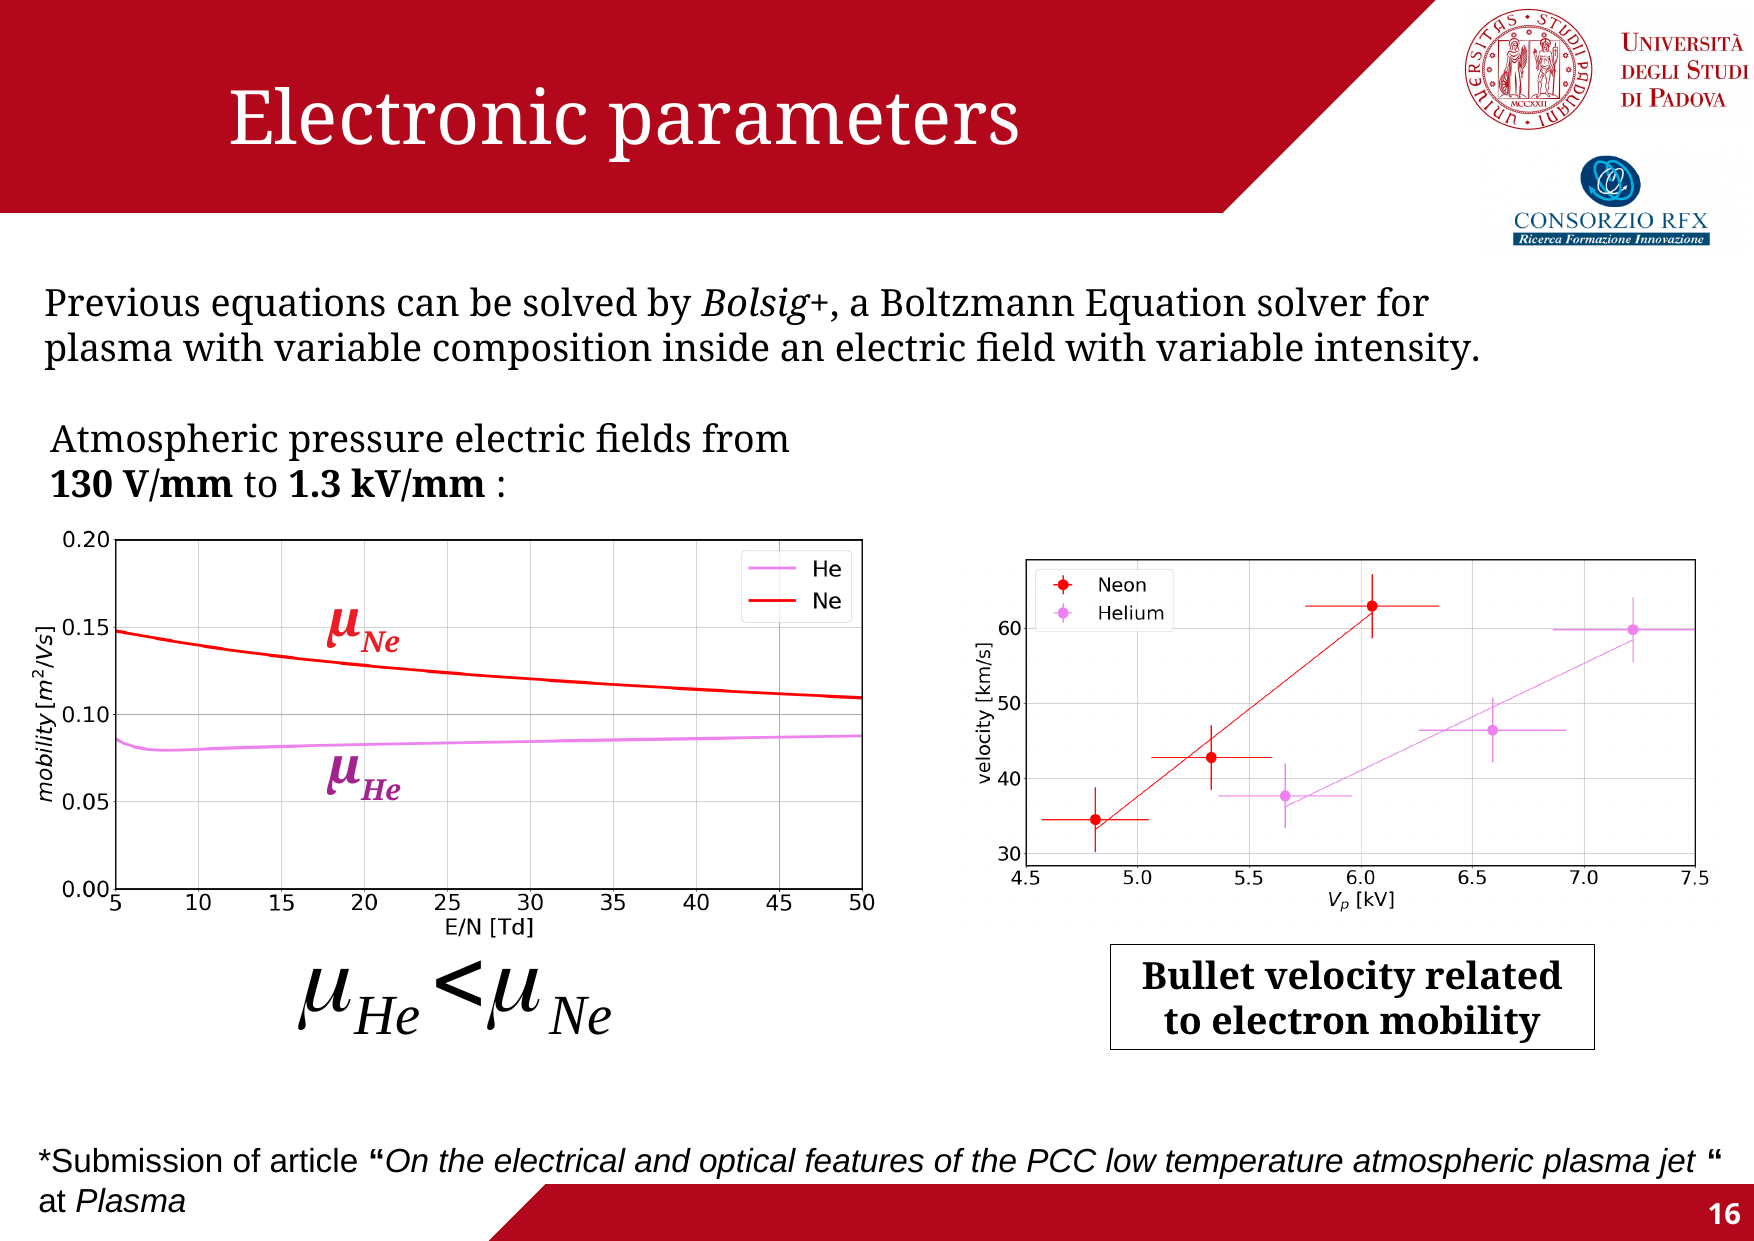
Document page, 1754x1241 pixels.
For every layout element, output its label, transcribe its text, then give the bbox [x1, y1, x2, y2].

chart [271, 957, 637, 1048]
text_box *Submission of article “On the electrical and optical features of the PCC low temperature atmospheric plasma jet “ at Plasma [23, 1131, 1749, 1241]
text_box Atmospheric pressure electric fields from 130 V/mm to 1.3 kV/mm : [35, 407, 821, 513]
text_box Bullet velocity related to electron mobility [1110, 944, 1595, 1050]
picture [955, 537, 1731, 934]
picture [1463, 7, 1750, 131]
picture [8, 507, 900, 963]
picture [1476, 140, 1750, 259]
text_box μHe [312, 726, 526, 814]
text_box Previous equations can be solved by Bolsig+, a Boltzmann Equation solver for plasma with variable composition inside an electric field with variable intensity. [29, 271, 1506, 384]
text_box μNe [312, 578, 526, 666]
title Electronic parameters [10, 0, 1241, 244]
